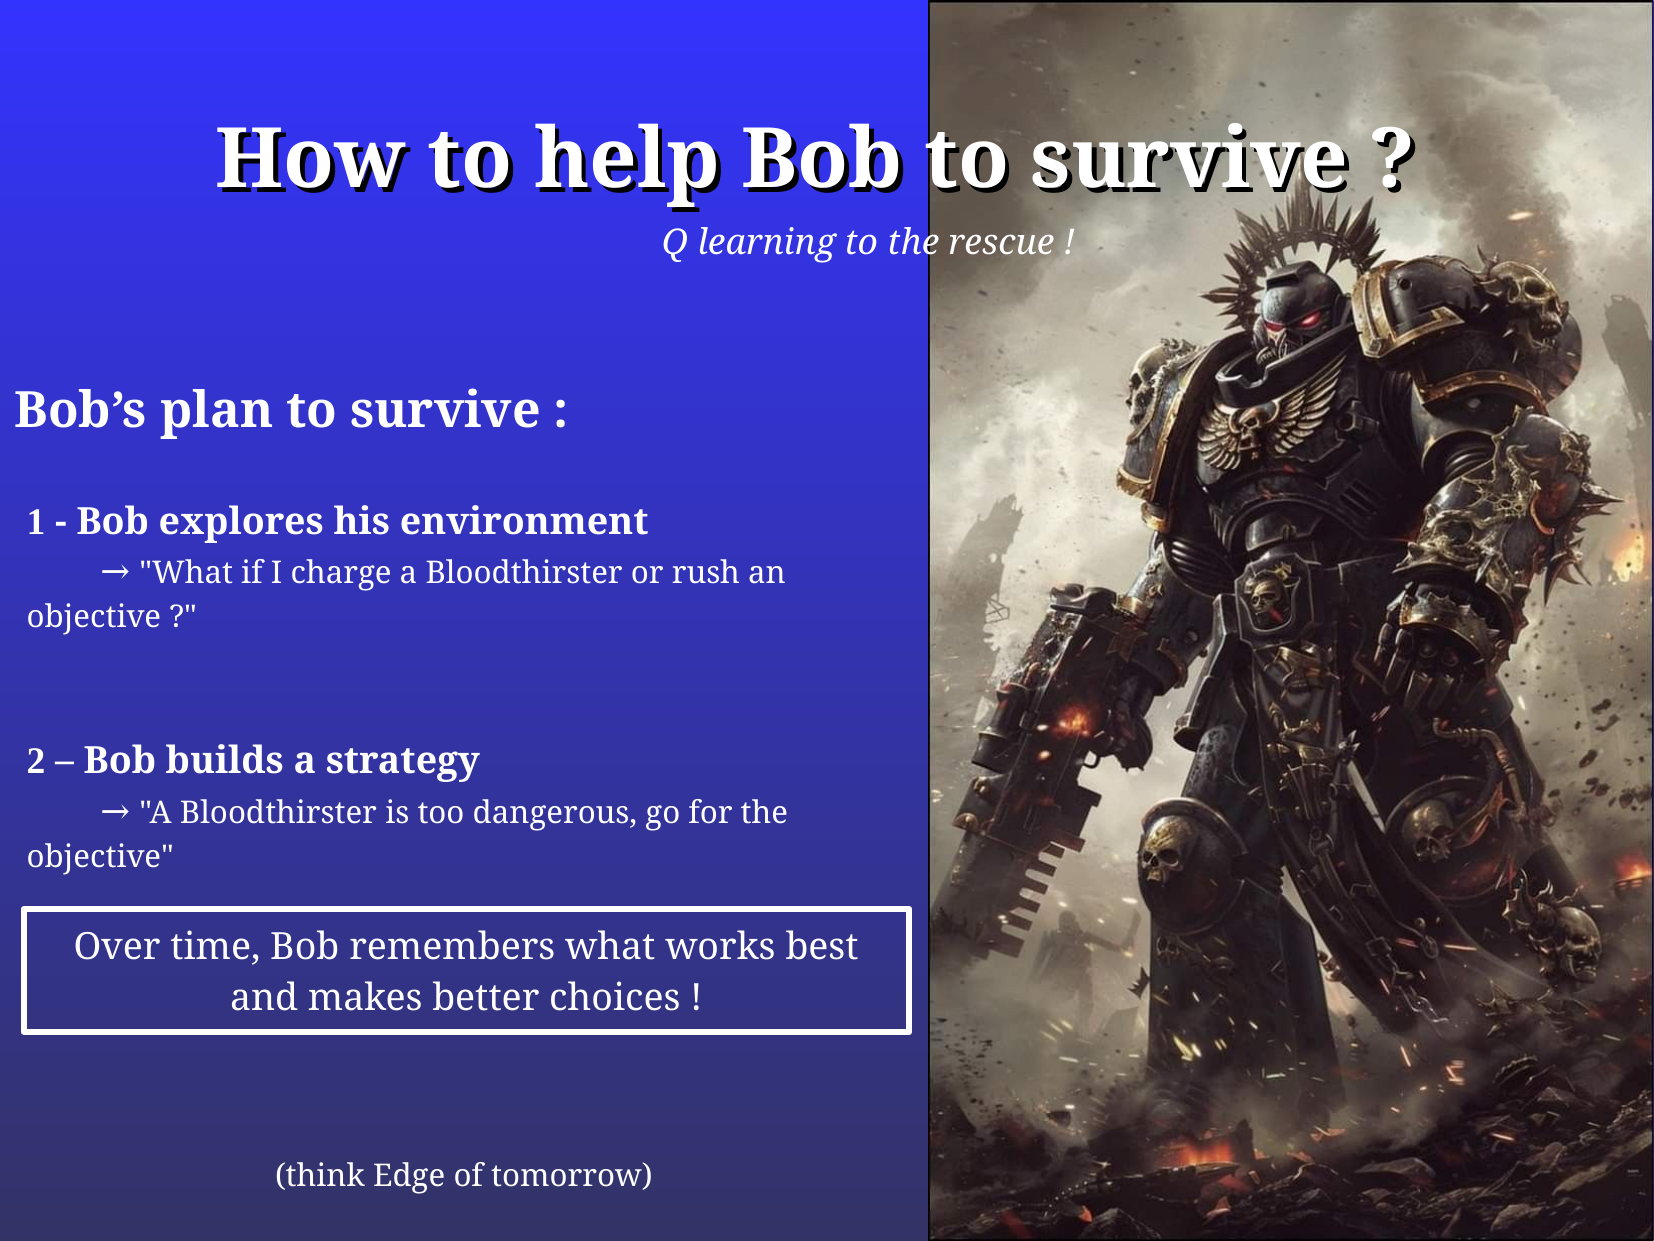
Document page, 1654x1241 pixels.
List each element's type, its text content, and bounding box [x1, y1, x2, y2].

text_box Over time, Bob remembers what works best and makes better choices ! [23, 909, 910, 1016]
text_box 1 - Bob explores his environment → "What if I charge a Bloodthirster or rush an objective ?" 2 – Bob builds a strategy → "A Bloodthirster is too dangerous, go for the objective" [11, 487, 957, 764]
text_box (think Edge of tomorrow) [0, 1145, 929, 1241]
text_box How to help Bob to survive ? [200, 91, 1536, 296]
text_box Bob’s plan to survive : [0, 366, 1028, 438]
text_box Q learning to the rescue ! [602, 174, 1134, 341]
picture [928, 0, 1654, 1241]
